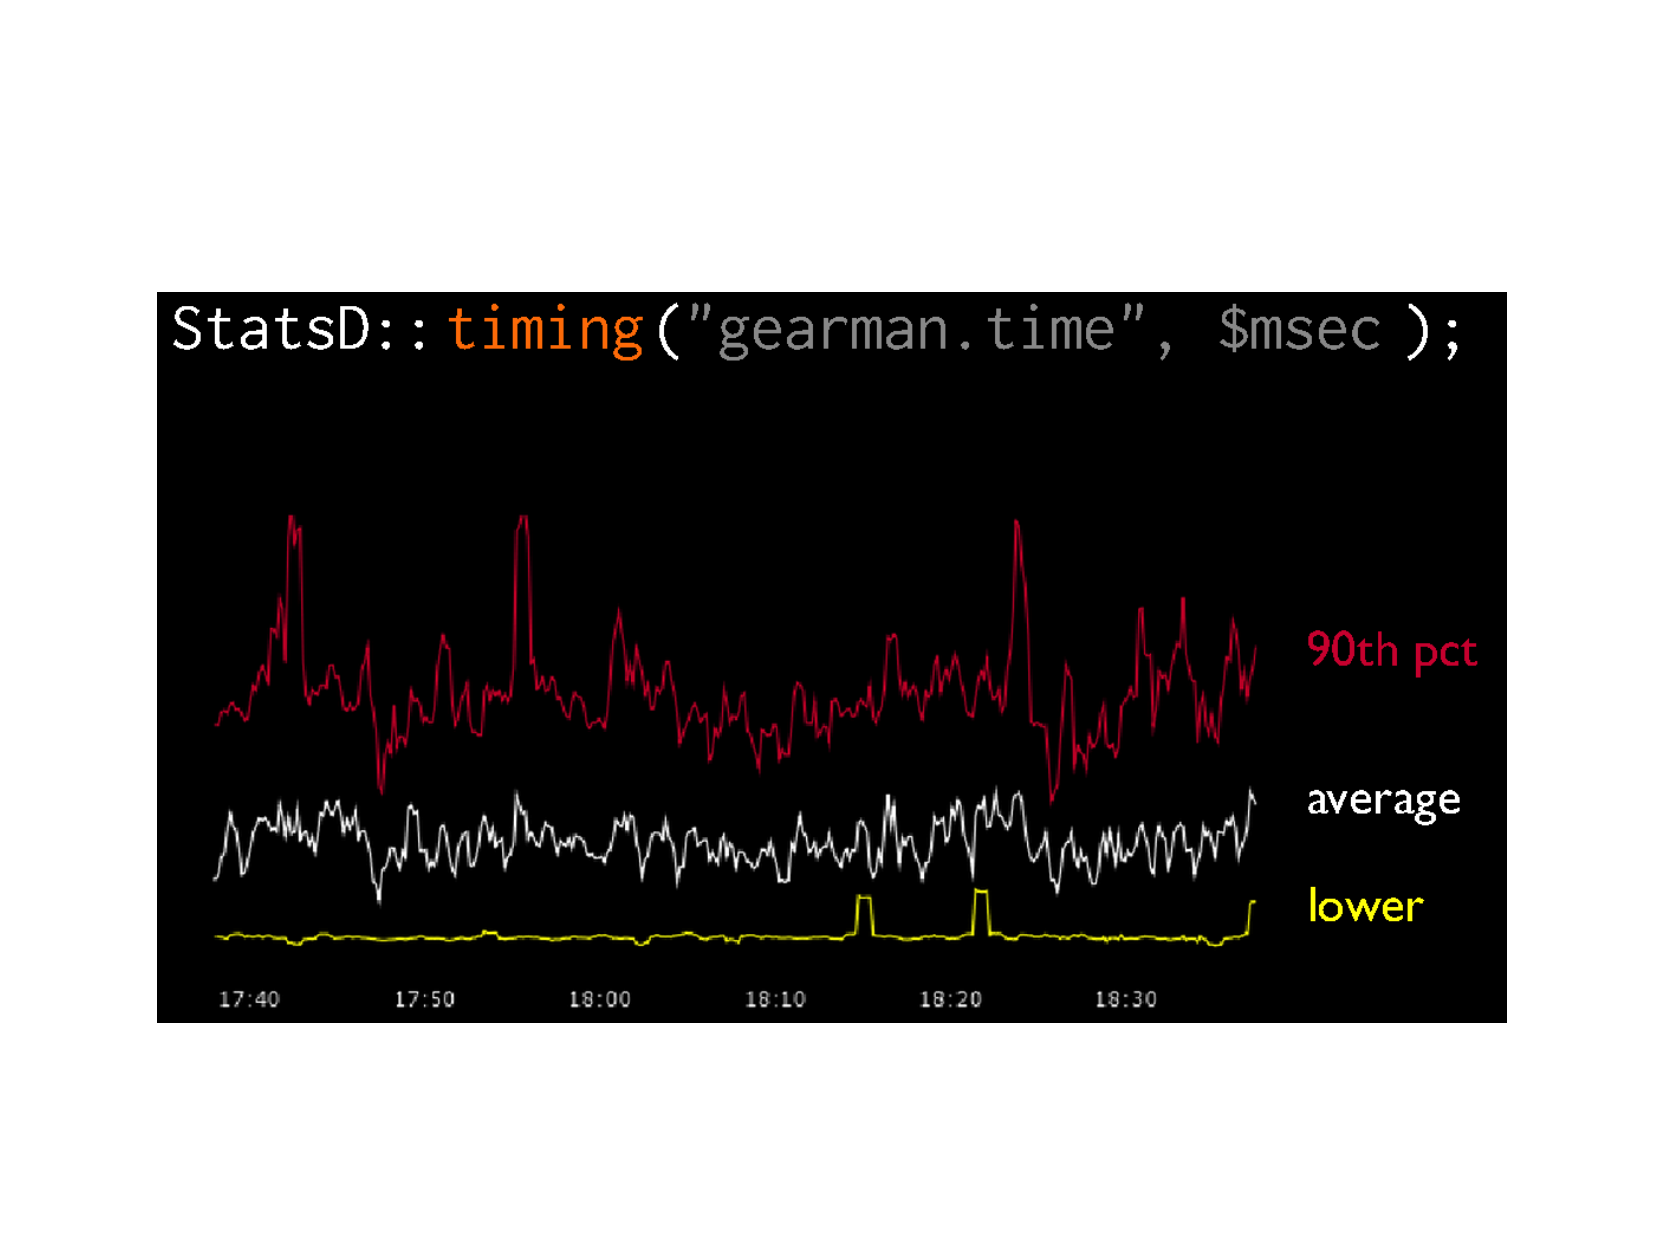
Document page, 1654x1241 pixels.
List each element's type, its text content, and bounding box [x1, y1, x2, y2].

picture [157, 292, 1507, 1023]
subtitle Measurement [82, 49, 1571, 1109]
